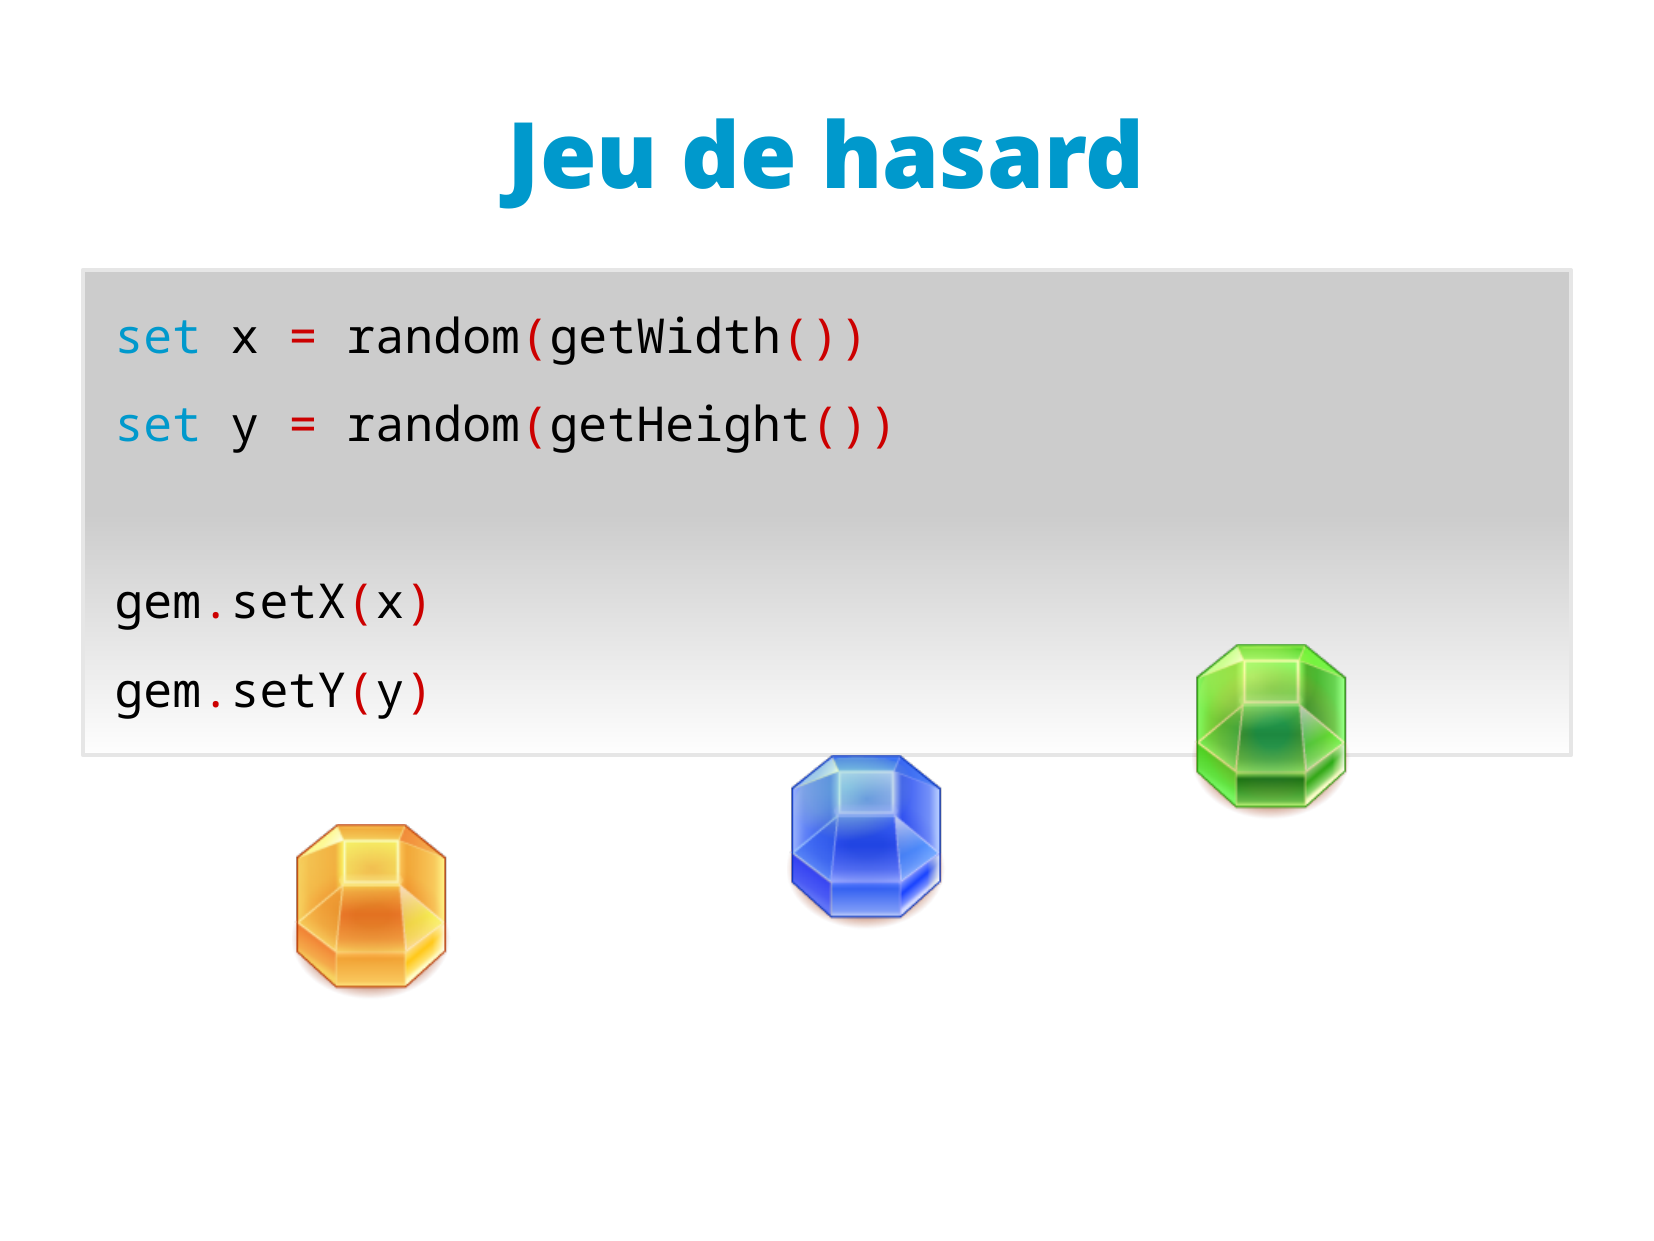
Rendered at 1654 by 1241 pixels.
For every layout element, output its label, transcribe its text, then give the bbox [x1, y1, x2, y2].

title Jeu de hasard [82, 49, 1571, 257]
picture [1192, 644, 1351, 820]
picture [787, 755, 946, 931]
picture [292, 824, 451, 1000]
list set x = random(getWidth()) set y = random(getHeight()) gem.setX(x) gem.setY(y) [82, 270, 1571, 756]
